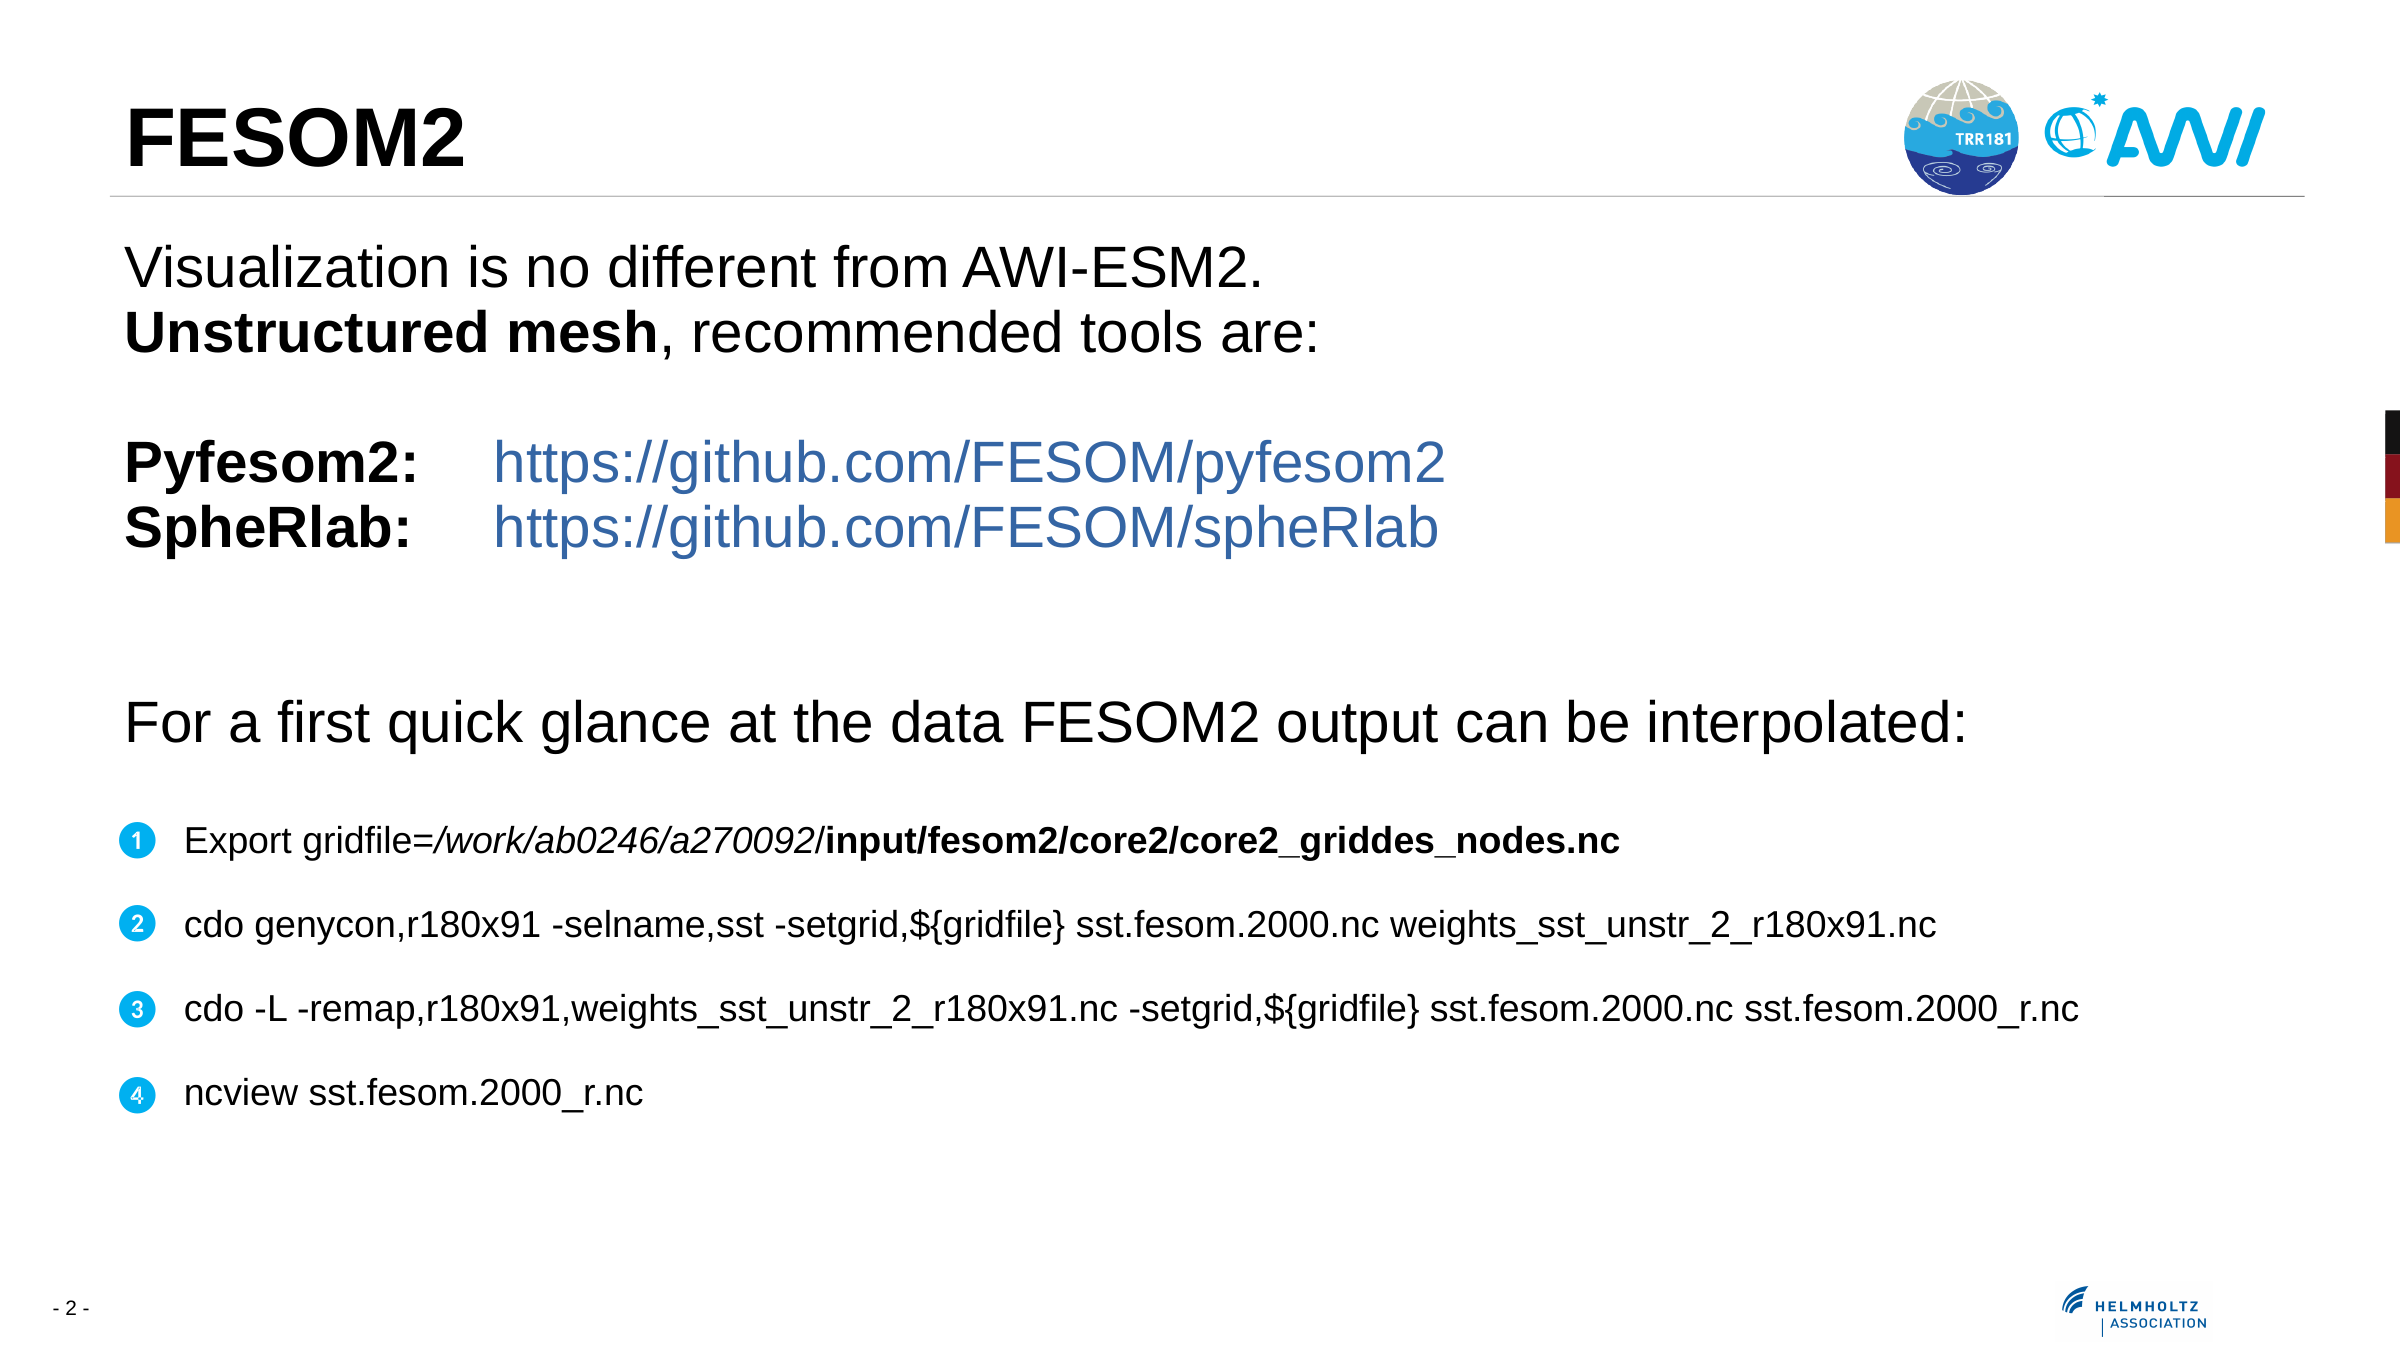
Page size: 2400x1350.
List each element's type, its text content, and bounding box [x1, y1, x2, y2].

text_box ❶ [97, 807, 178, 868]
text_box ❷ [97, 890, 178, 951]
text_box FESOM2 [110, 75, 2297, 195]
text_box ❹ [97, 1062, 178, 1122]
text_box ❸ [97, 986, 178, 1039]
text_box Visualization is no different from AWI-ESM2. Unstructured mesh, recommended tools are: Pyfesom2: https://github.com/FESOM/pyfesom2 SpheRlab: https://github.com/FESOM/spheRlab For a first quick glance at the data FESOM2 output can be interpolated: Export gridfile=/work/ab0246/a270092/input/fesom2/core2/core2_griddes_nodes.nc cdo genycon,r180x91 -selname,sst -setgrid,${gridfile} sst.fesom.2000.nc weights_sst_unstr_2_r180x91.nc cdo -L -remap,r180x91,weights_sst_unstr_2_r180x91.nc -setgrid,${gridfile} sst.fesom.2000.nc sst.fesom.2000_r.nc ncview sst.fesom.2000_r.nc [109, 227, 2256, 1350]
